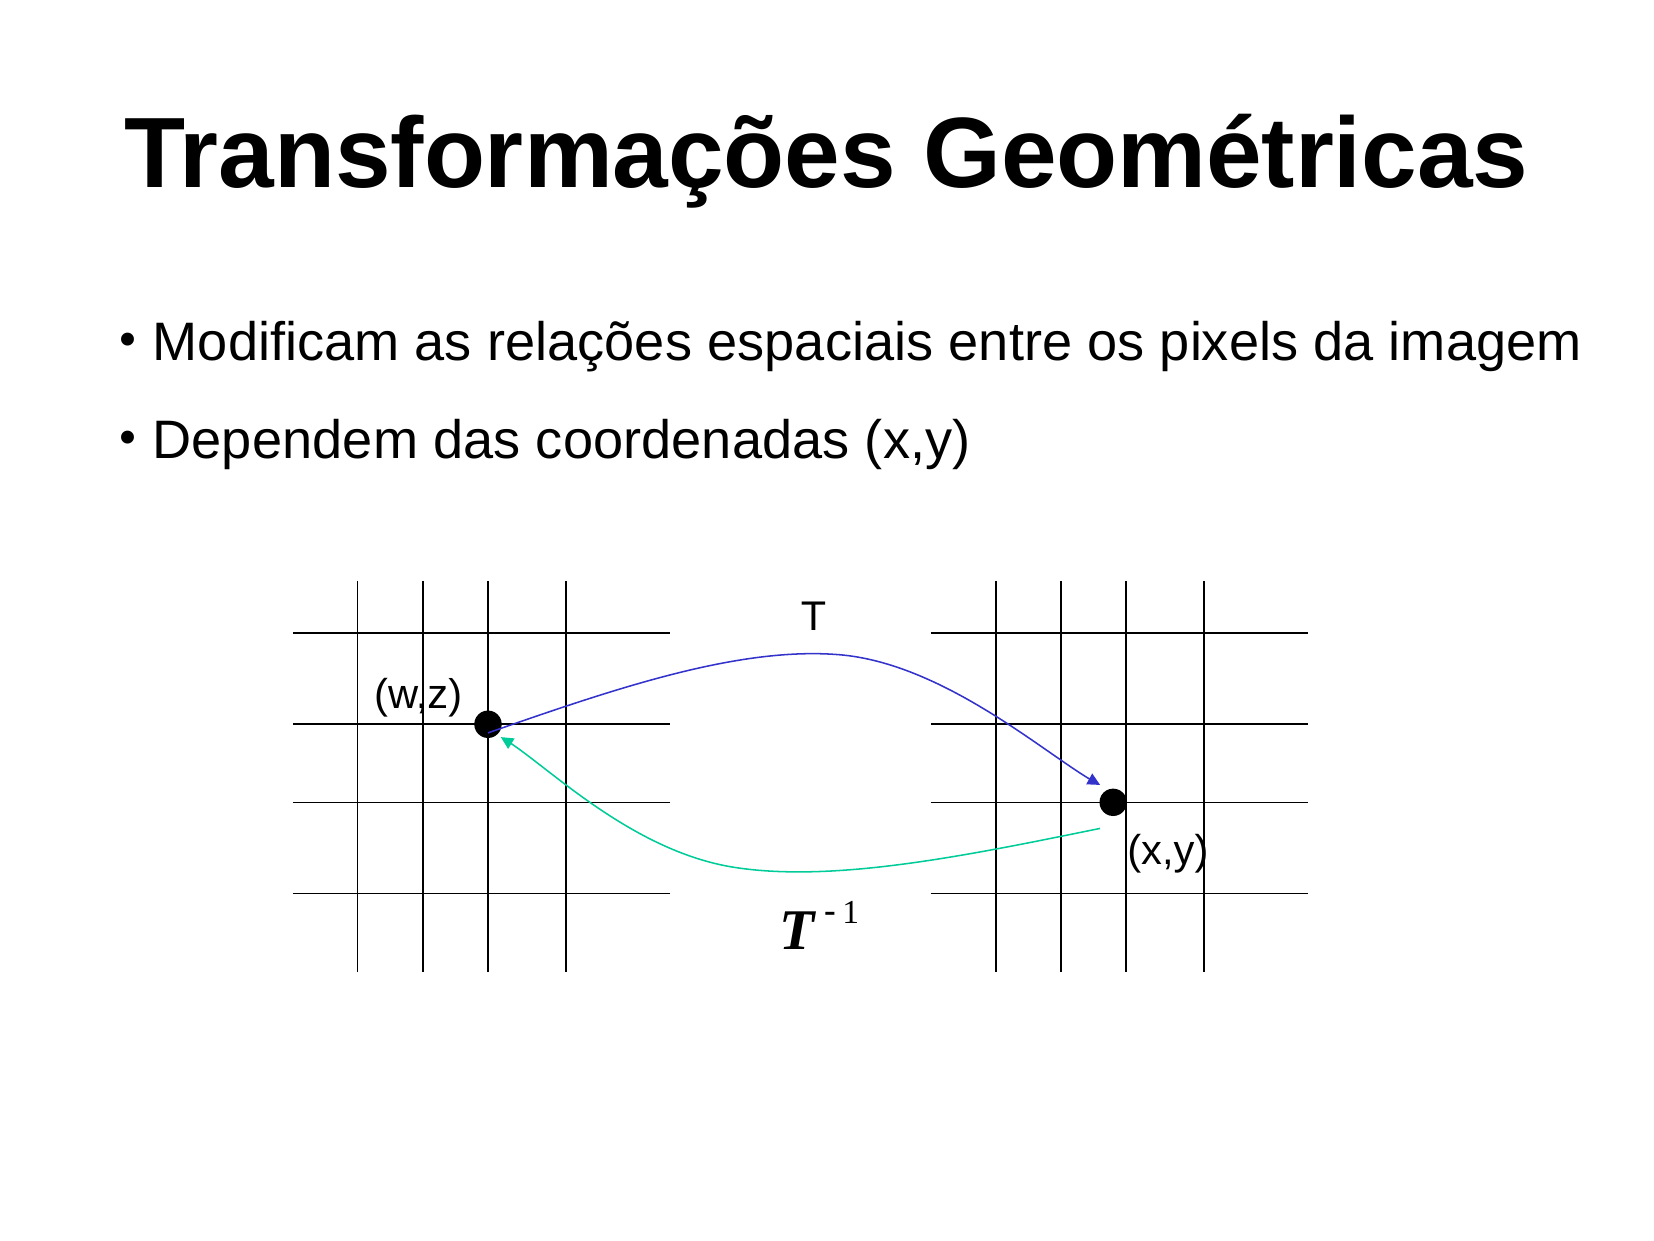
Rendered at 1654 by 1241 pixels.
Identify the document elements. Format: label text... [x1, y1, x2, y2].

text_box [1100, 789, 1127, 815]
text_box T [771, 580, 842, 647]
title Transformações Geométricas [82, 49, 1571, 257]
text_box [475, 711, 501, 738]
text_box (x,y) [1097, 815, 1224, 881]
text_box (w,z) [344, 659, 478, 725]
text_box Modificam as relações espaciais entre os pixels da imagem Dependem das coordenadas (x,y) [103, 299, 1599, 477]
chart [774, 887, 866, 960]
